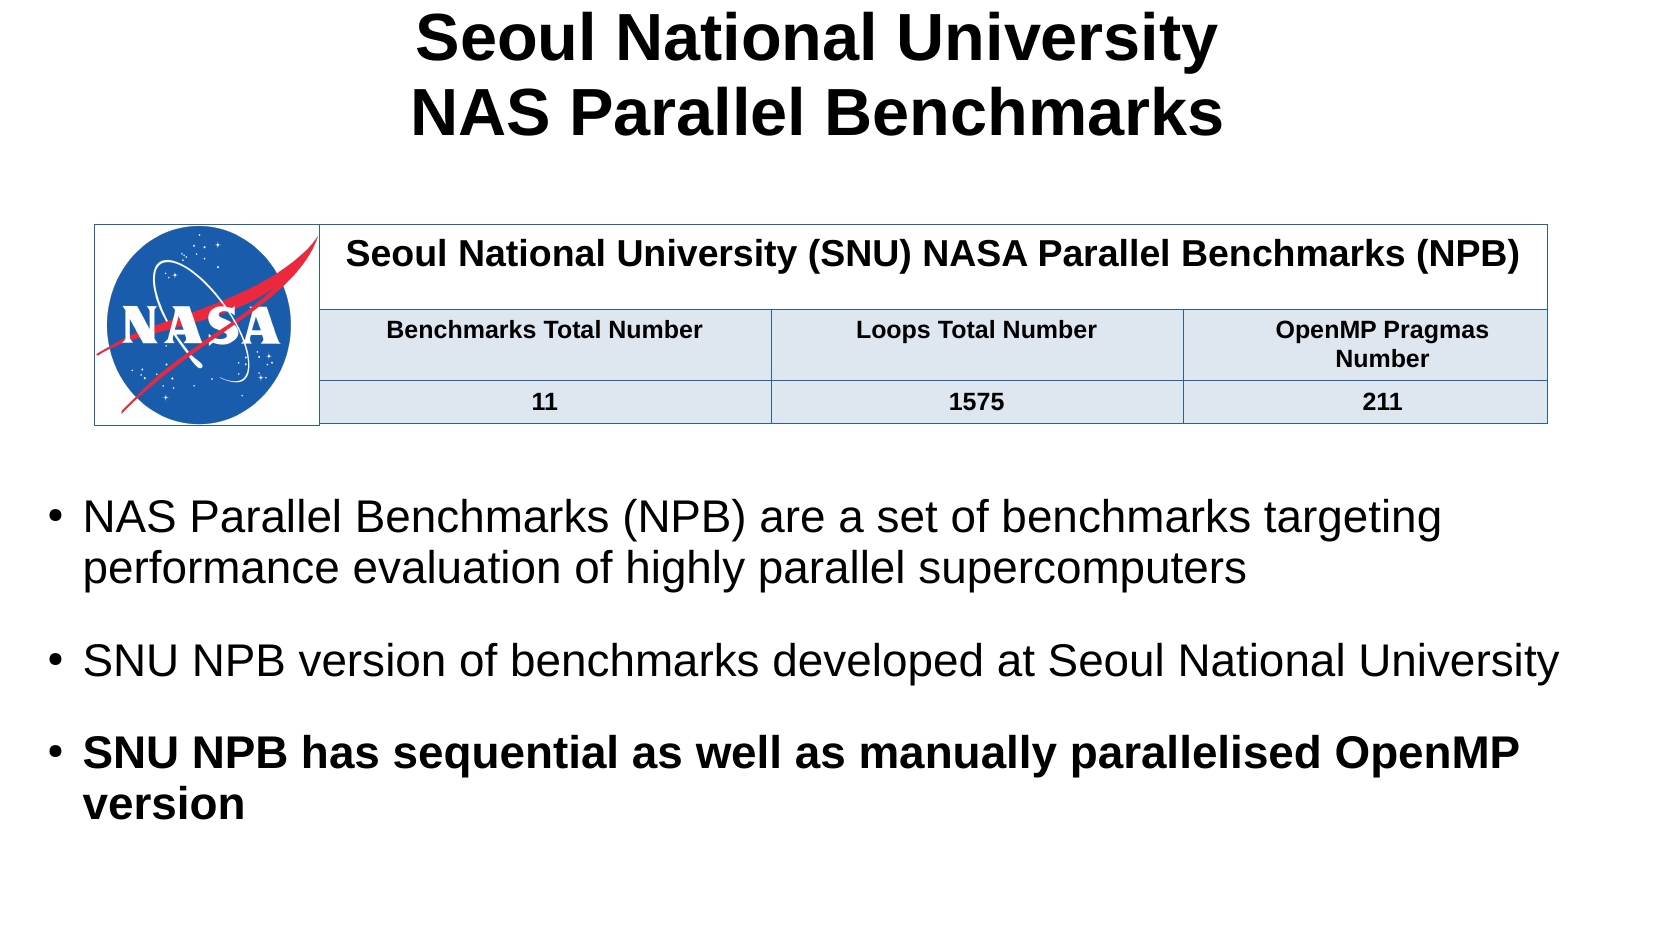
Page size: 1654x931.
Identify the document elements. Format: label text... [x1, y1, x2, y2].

table_cell 211 [1184, 381, 1547, 423]
table_header Seoul National University (SNU) NASA Parallel Benchmarks (NPB) [320, 225, 1547, 309]
title Seoul National University NAS Parallel Benchmarks [0, 0, 1654, 150]
picture [94, 224, 320, 426]
table_cell 11 [320, 381, 771, 423]
table_cell 1575 [772, 381, 1183, 423]
table_cell OpenMP Pragmas Number [1184, 310, 1547, 380]
table_cell Benchmarks Total Number [320, 310, 771, 380]
table_cell Loops Total Number [772, 310, 1183, 380]
subtitle NAS Parallel Benchmarks (NPB) are a set of benchmarks targeting performance evaluation of highly parallel supercomputers SNU NPB version of benchmarks developed at Seoul National University SNU NPB has sequential as well as manually parallelised OpenMP version [47, 490, 1630, 830]
